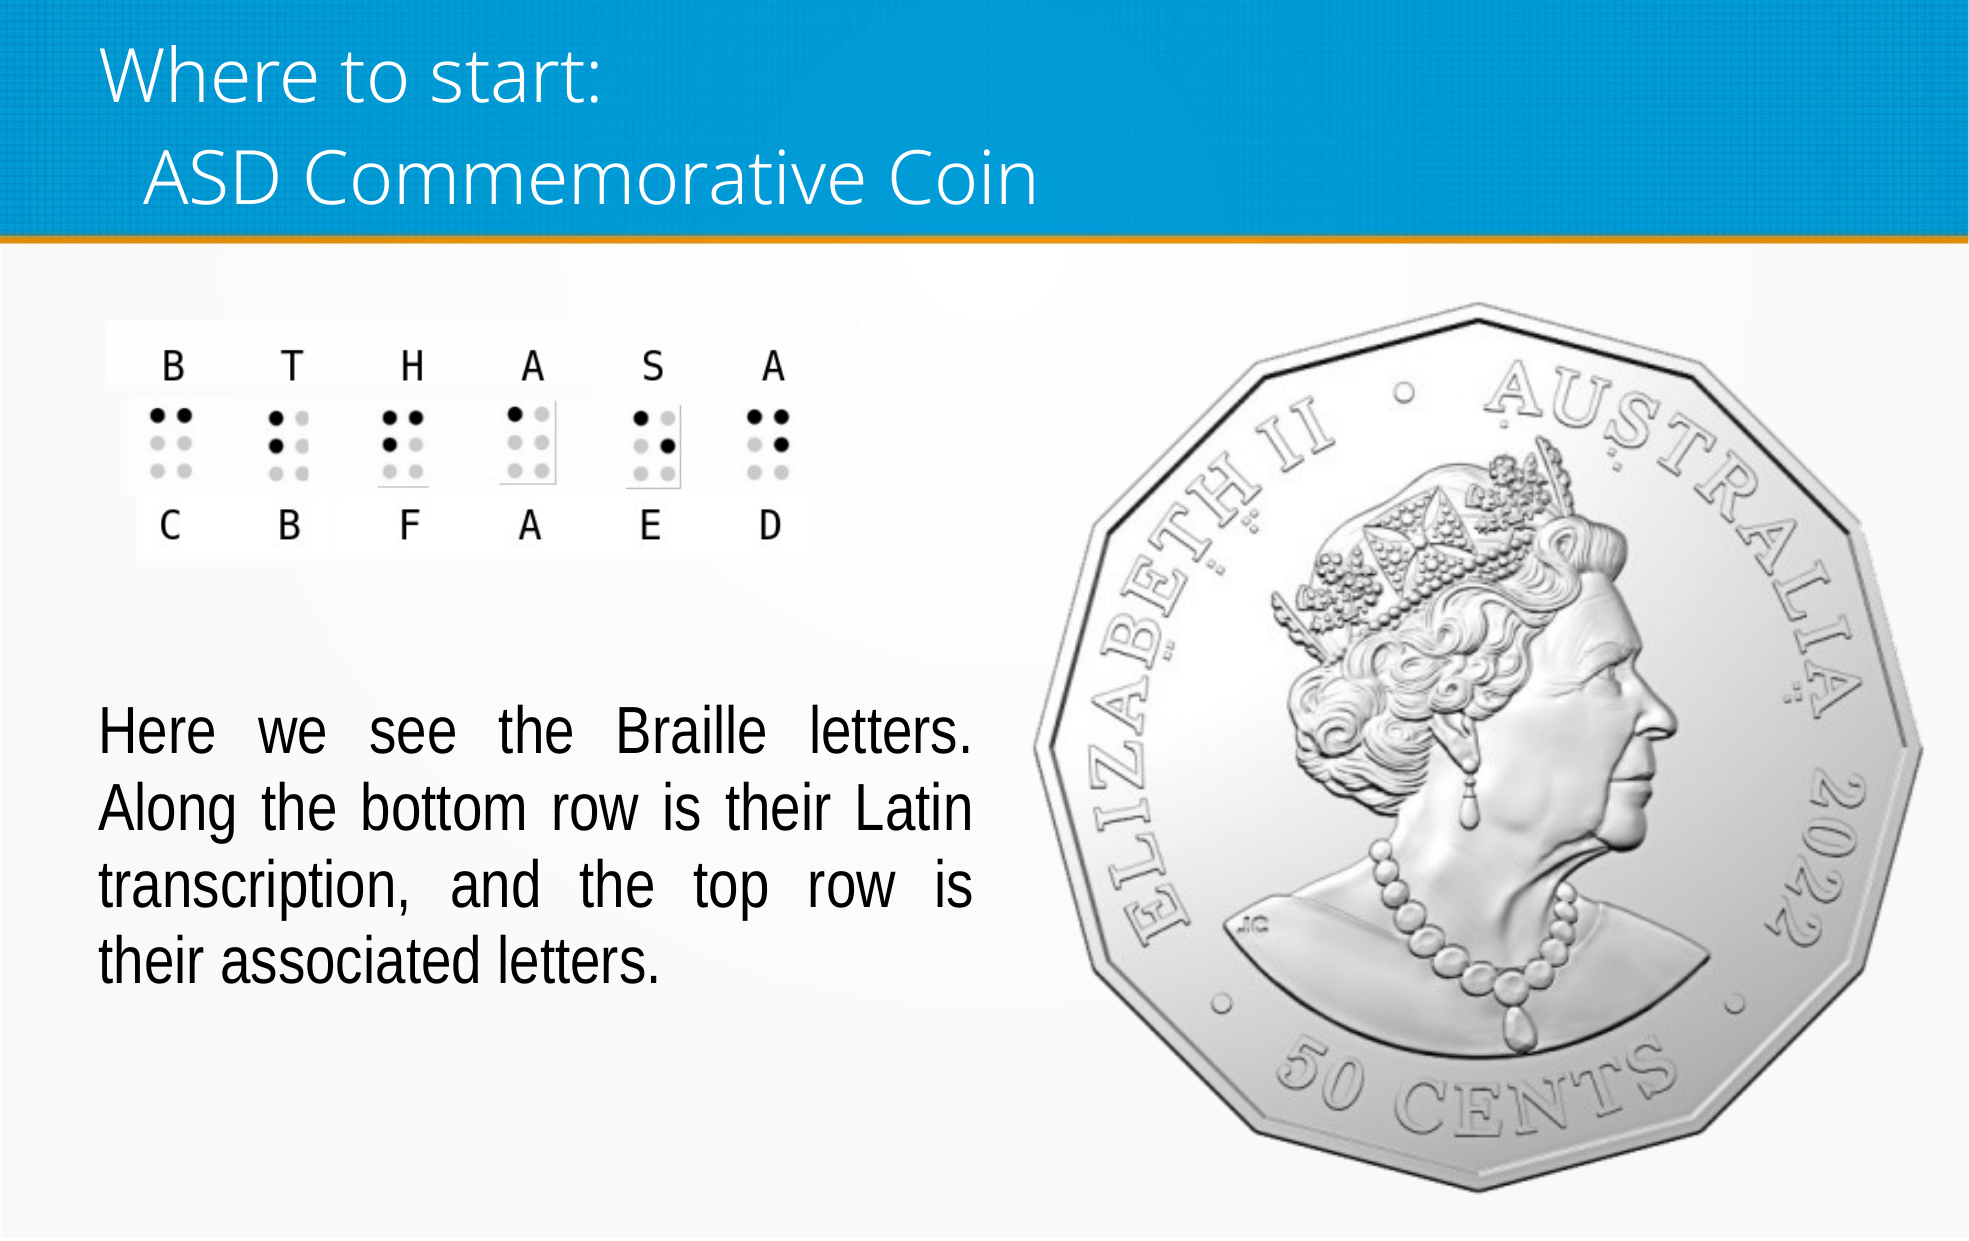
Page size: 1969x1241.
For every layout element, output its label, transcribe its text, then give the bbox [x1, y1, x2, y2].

picture [0, 233, 1969, 1241]
list Here we see the Braille letters. Along the bottom row is their Latin transcription, and the top row is their associated letters. [98, 585, 976, 1156]
title Where to start: ASD Commemorative Coin [98, 19, 1870, 227]
